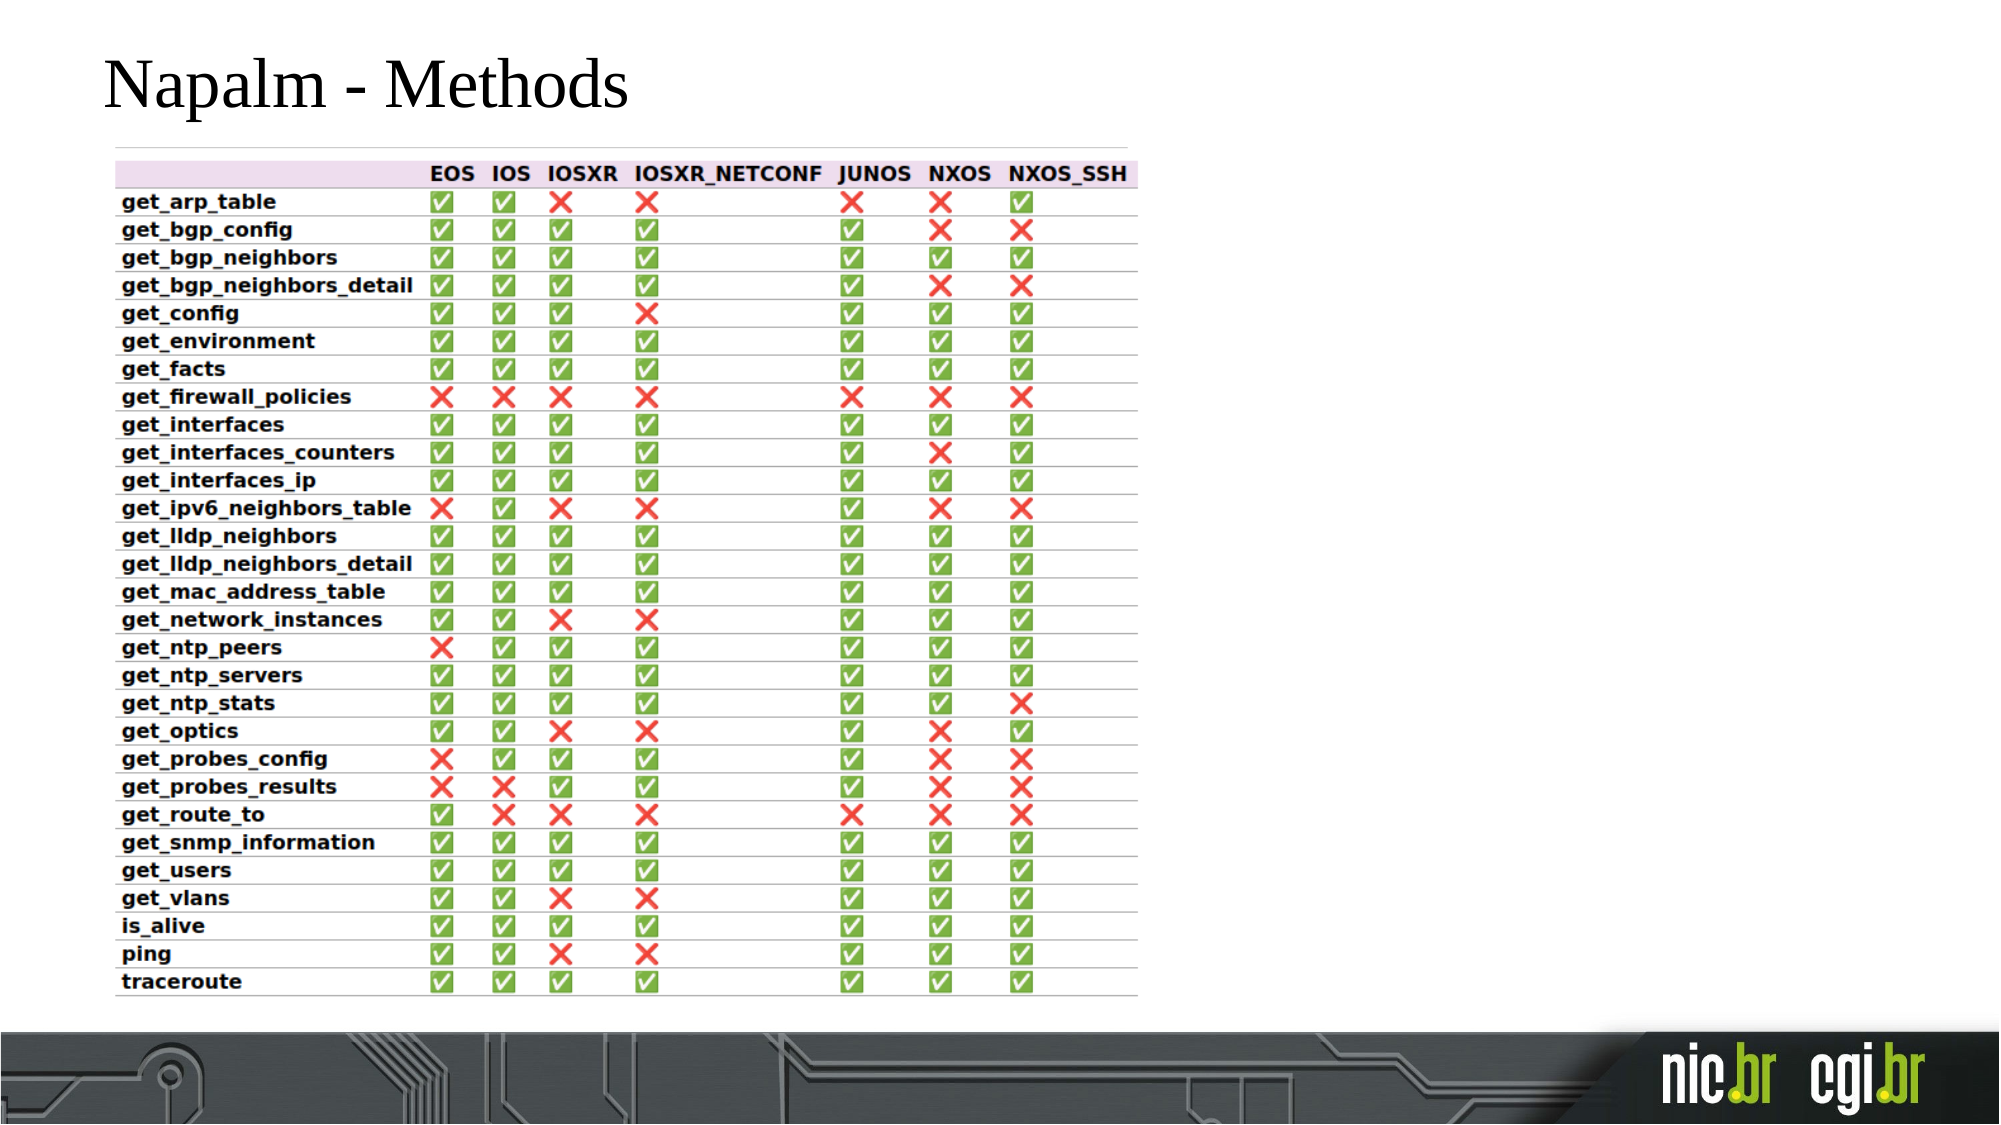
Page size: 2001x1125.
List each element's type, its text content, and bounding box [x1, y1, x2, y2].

title Napalm - Methods [78, 36, 1923, 122]
picture [0, 0, 1999, 1124]
